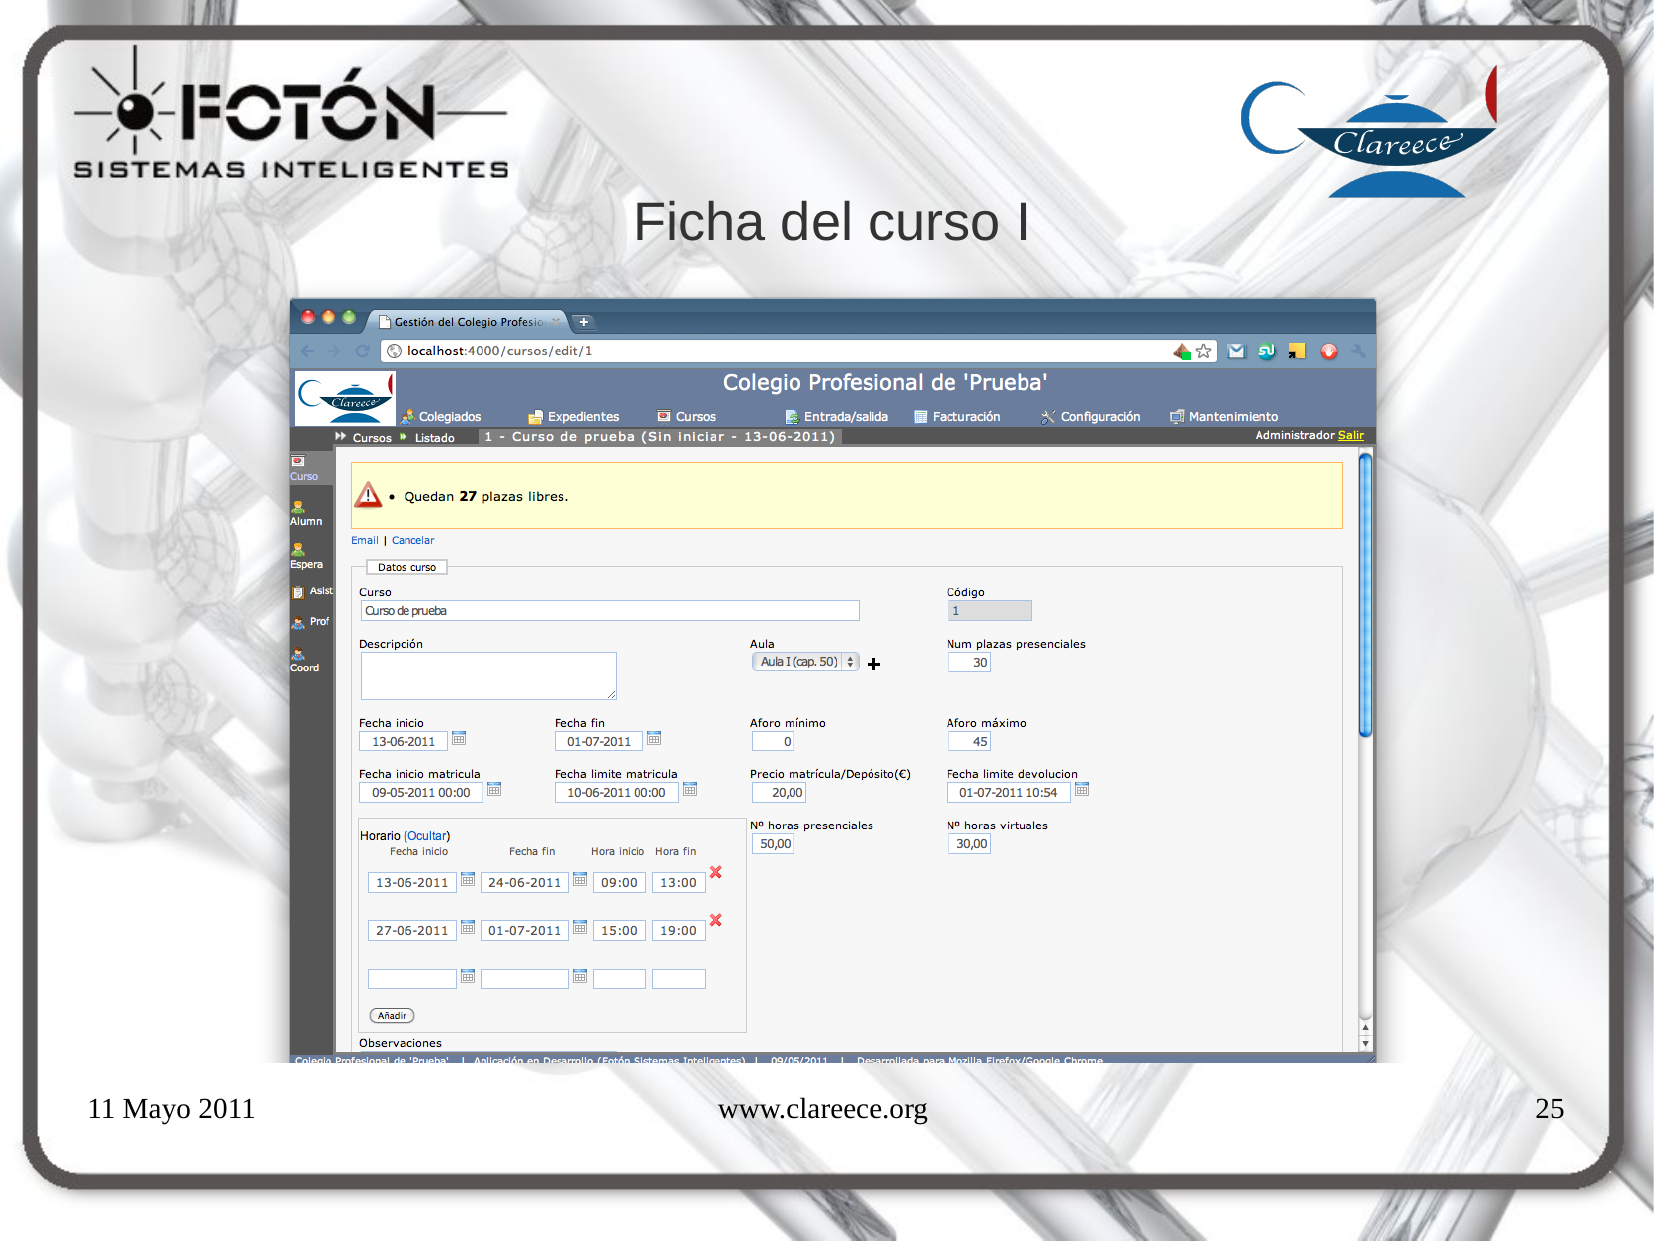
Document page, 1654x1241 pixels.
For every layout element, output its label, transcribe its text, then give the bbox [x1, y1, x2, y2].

title Ficha del curso I [88, 177, 1577, 266]
picture [0, 0, 1654, 1241]
